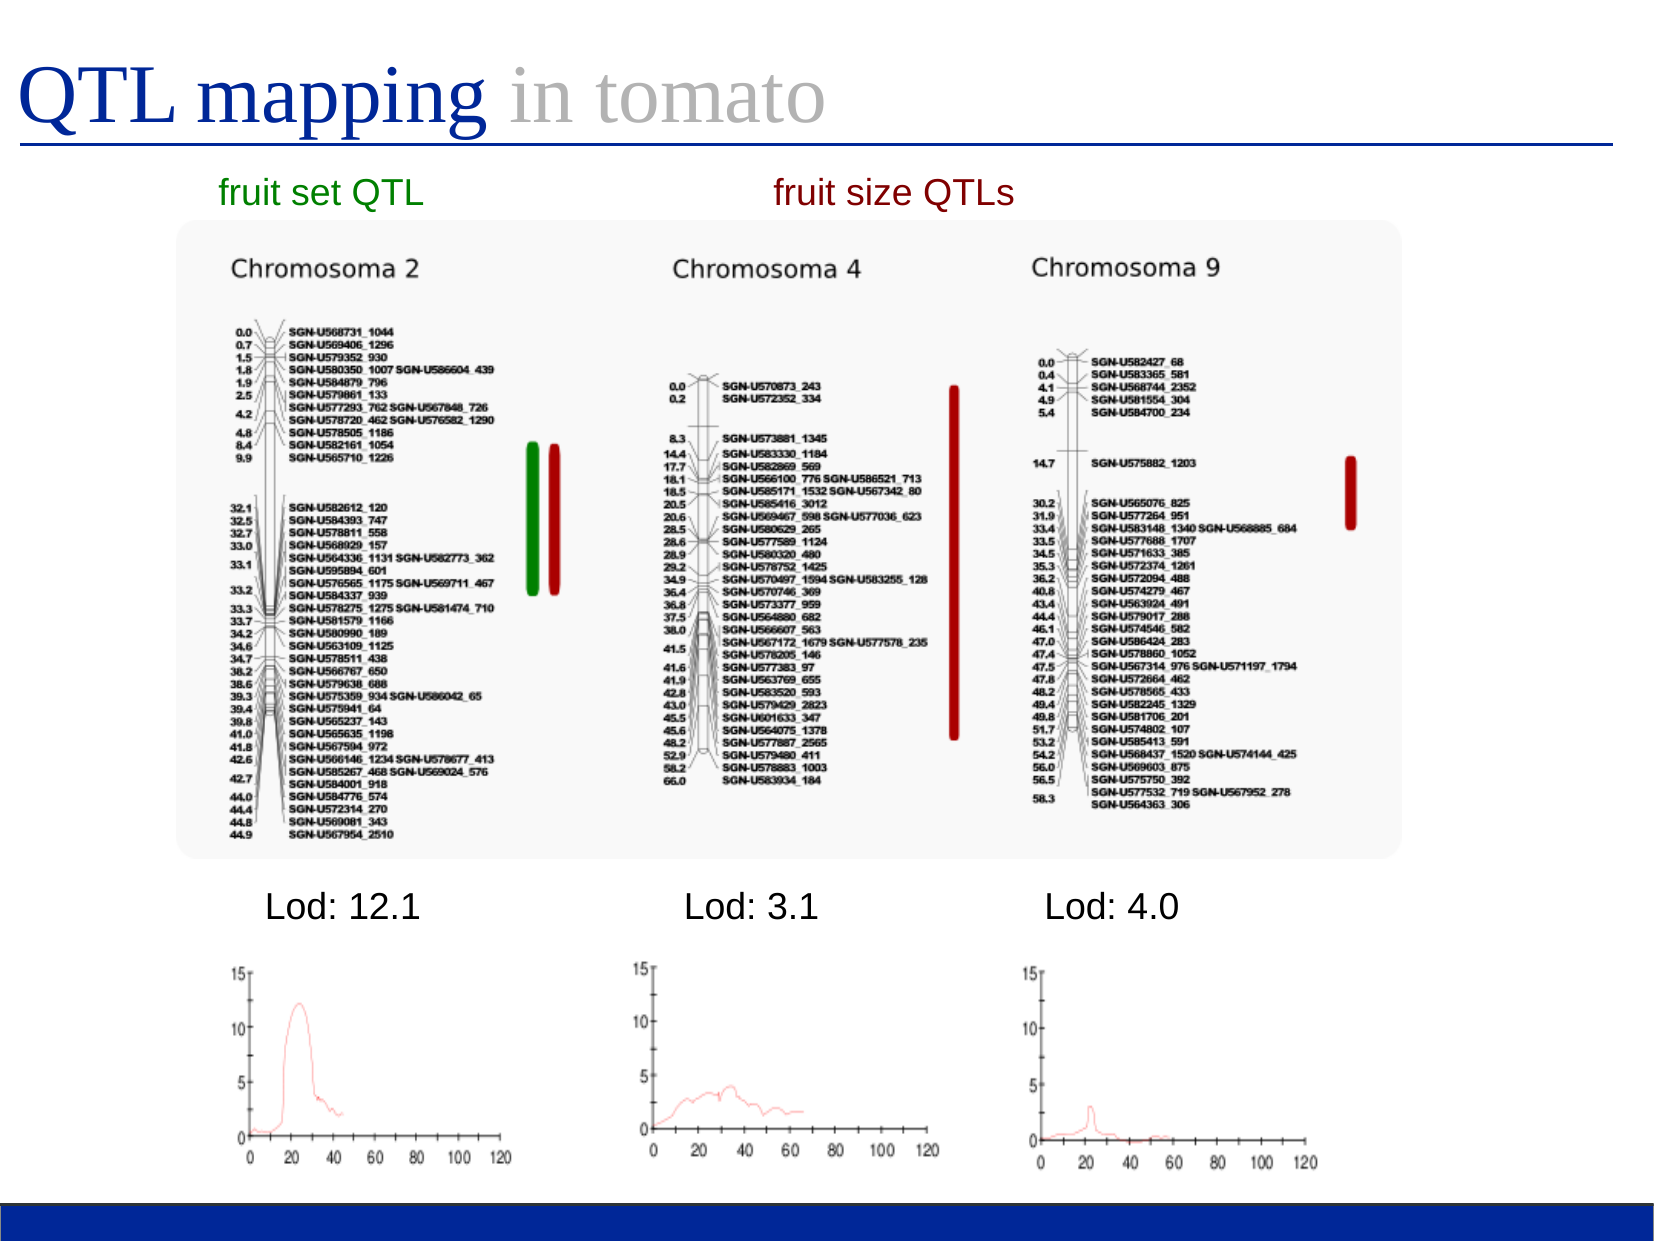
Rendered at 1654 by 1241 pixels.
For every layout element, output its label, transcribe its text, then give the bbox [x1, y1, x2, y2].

text_box Lod: 4.0 [1029, 878, 1255, 936]
picture [1005, 947, 1339, 1185]
text_box fruit size QTLs [758, 163, 1031, 221]
text_box Lod: 3.1 [669, 878, 895, 936]
title QTL mapping in tomato [17, 0, 1589, 198]
picture [176, 220, 1402, 859]
picture [618, 947, 952, 1185]
text_box Lod: 12.1 [250, 878, 476, 936]
text_box fruit set QTL [203, 163, 440, 221]
picture [206, 946, 539, 1185]
